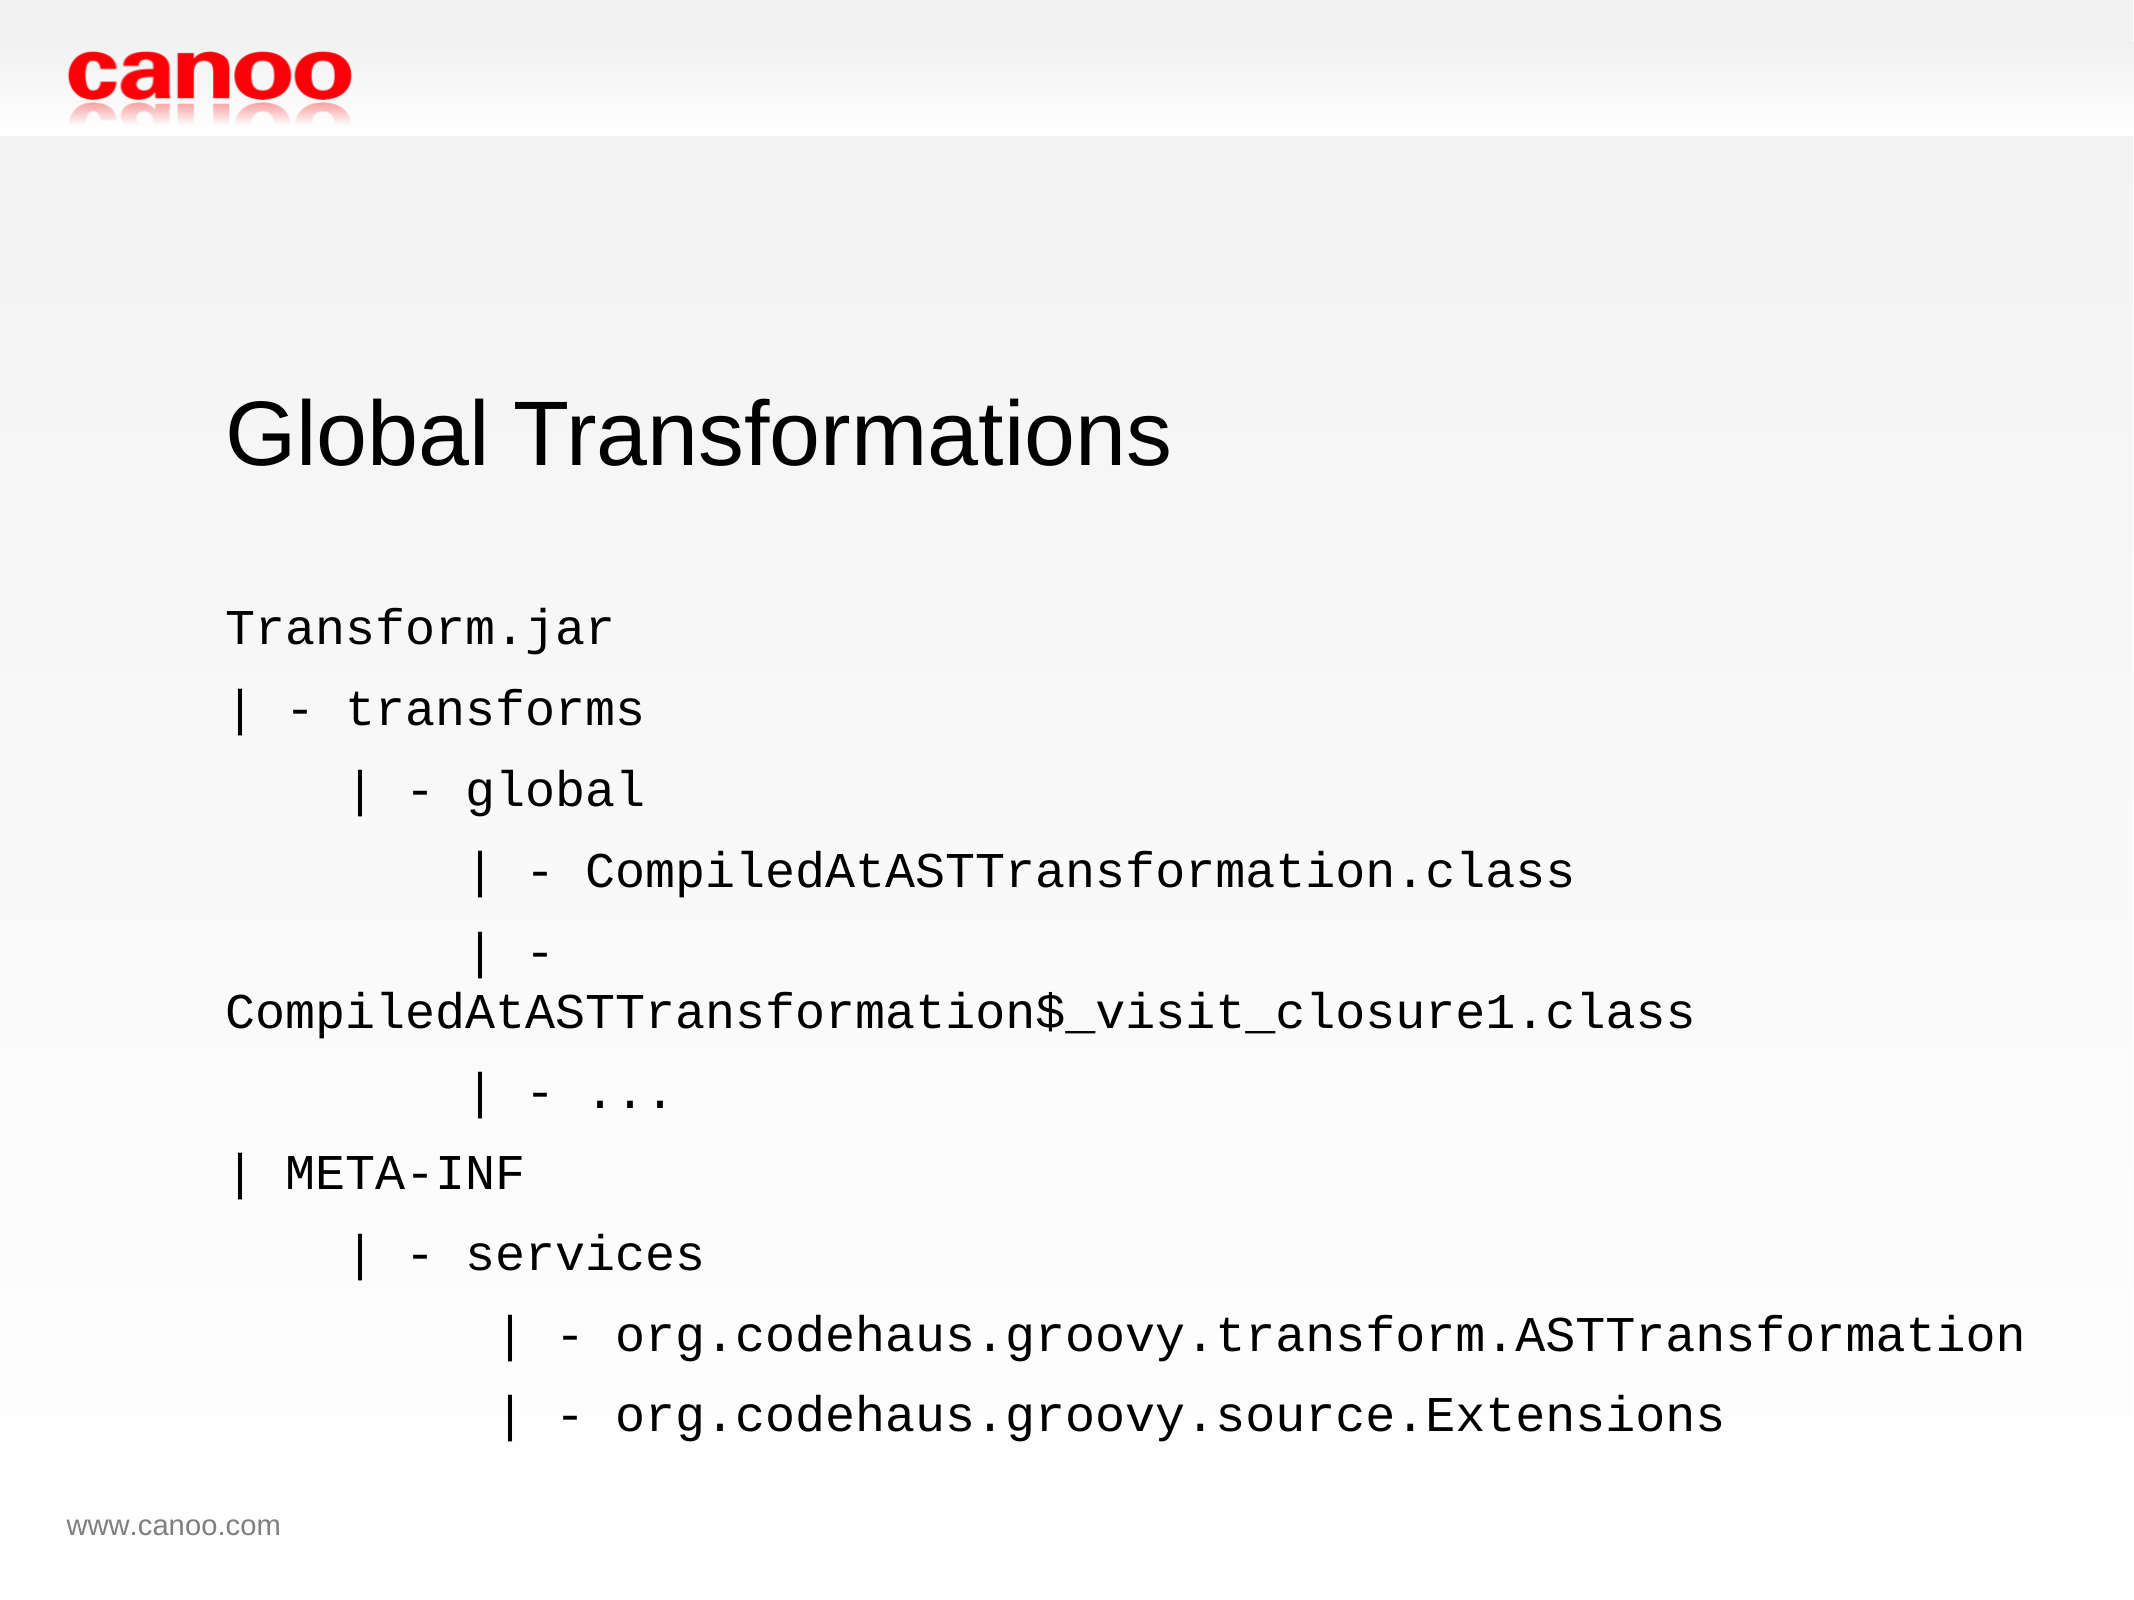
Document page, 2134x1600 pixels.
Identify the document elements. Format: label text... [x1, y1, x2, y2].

text_box Global Transformations Transform.jar | - transforms | - global | - CompiledAtASTTransformation.class | - CompiledAtASTTransformation$_visit_closure1.class | - ... | META-INF | - services | - org.codehaus.groovy.transform.ASTTransformation | - org.codehaus.groovy.source.Extensions [225, 373, 2045, 1443]
picture [65, 48, 353, 154]
